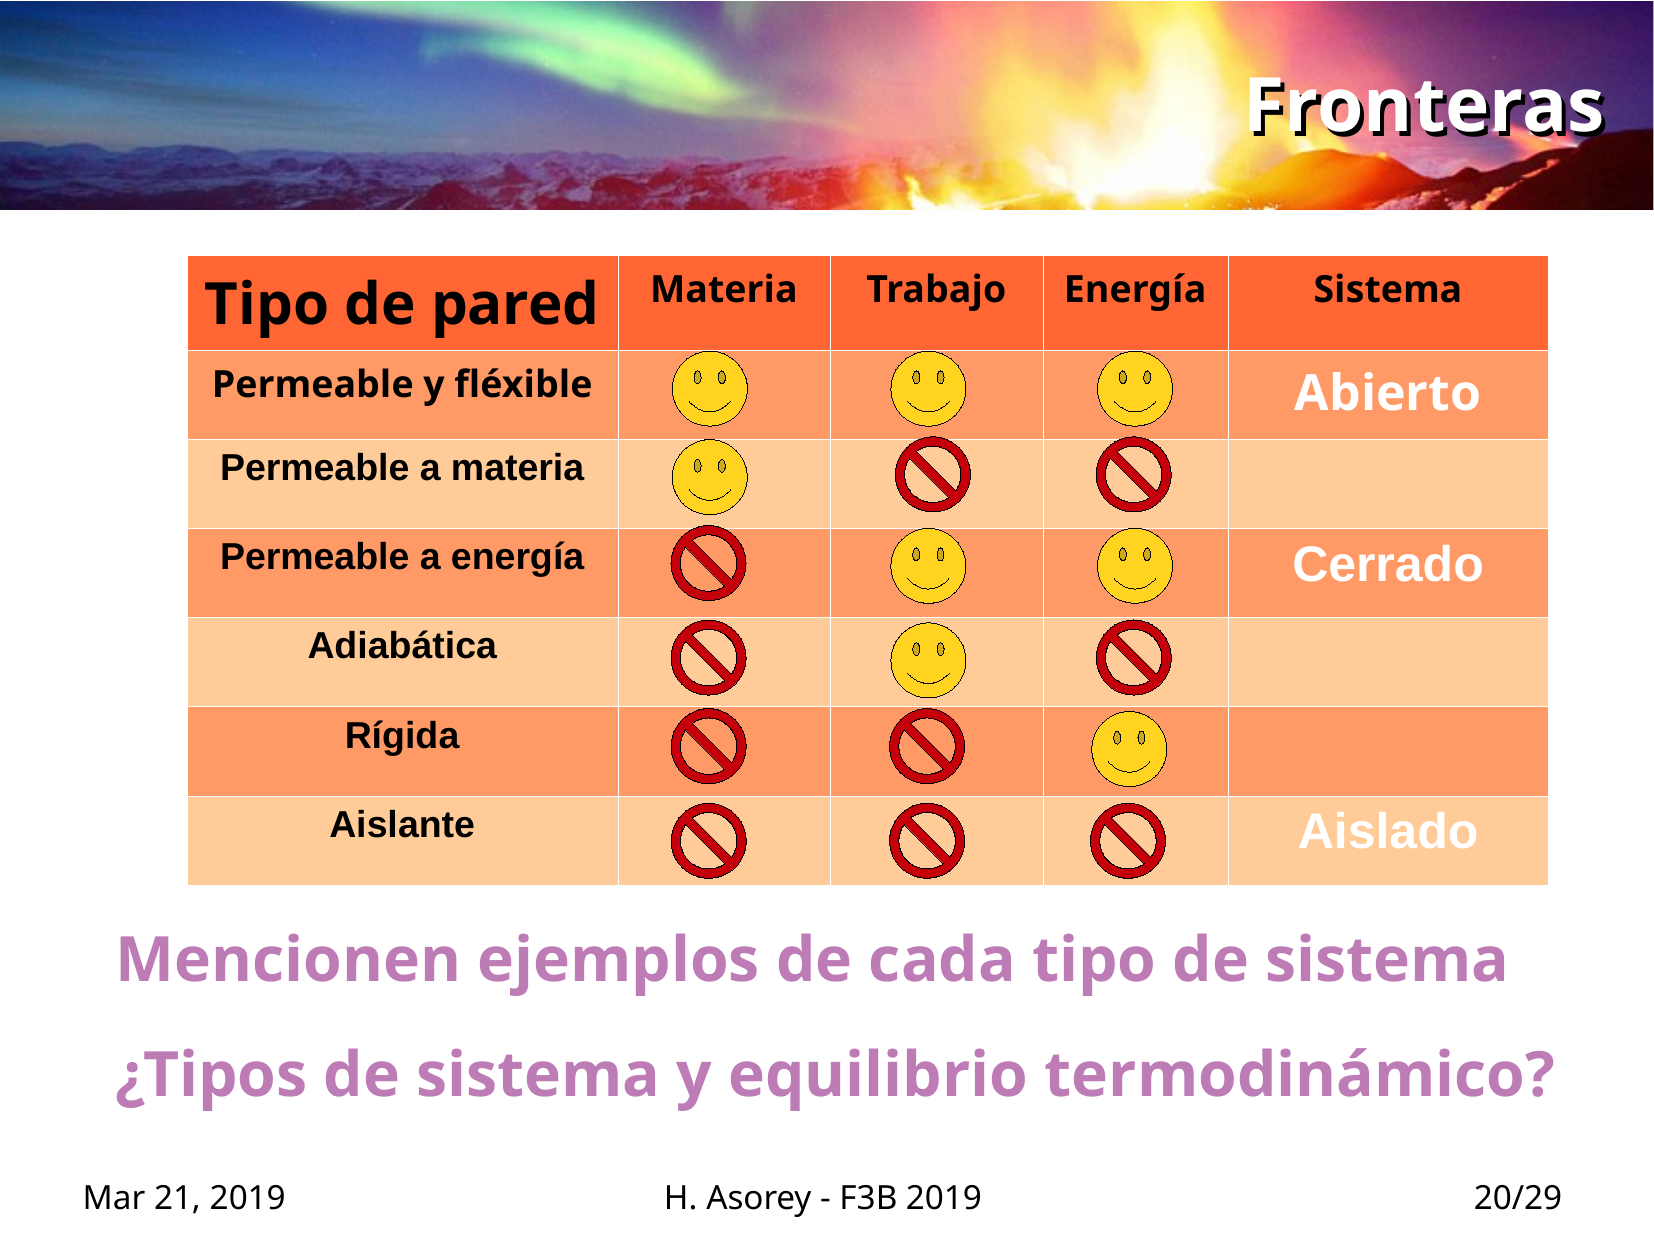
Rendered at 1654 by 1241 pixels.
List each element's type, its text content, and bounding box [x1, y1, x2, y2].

table_cell [831, 797, 1043, 885]
table_cell [619, 707, 830, 796]
table_cell [1044, 440, 1228, 528]
table_cell [831, 618, 1043, 706]
table_cell [619, 797, 830, 885]
text_box [889, 803, 965, 879]
table_cell [619, 529, 830, 617]
text_box [1097, 528, 1173, 604]
list Mencionen ejemplos de cada tipo de sistema ¿Tipos de sistema y equilibrio termodinámico? [45, 915, 1606, 1185]
table_cell [1106, 459, 1148, 502]
table_cell [905, 460, 947, 502]
text_box [1097, 351, 1173, 427]
table_cell [918, 447, 960, 489]
table_header Trabajo [831, 256, 1043, 350]
table_cell [1229, 707, 1548, 796]
title Fronteras [45, 15, 1606, 191]
table_cell [1044, 707, 1228, 796]
table_cell [831, 440, 1043, 528]
text_box [672, 439, 748, 515]
table_cell Rígida [188, 707, 618, 796]
table_cell [681, 548, 723, 591]
text_box [890, 622, 966, 698]
table_cell Aislado [1229, 797, 1548, 885]
table_cell Permeable a energía [188, 529, 618, 617]
text_box [1091, 711, 1167, 787]
table_header Tipo de pared [188, 256, 618, 350]
text_box [1096, 436, 1172, 512]
table_cell [619, 618, 830, 706]
text_box [895, 436, 971, 512]
text_box [889, 708, 965, 784]
table_cell [831, 351, 1043, 439]
table_header Sistema [1229, 256, 1548, 350]
table_cell [831, 529, 1043, 617]
text_box [671, 803, 747, 879]
text_box [671, 708, 747, 784]
text_box [671, 620, 747, 696]
table_cell Adiabática [188, 618, 618, 706]
table_cell [1044, 797, 1228, 885]
table_header Materia [619, 256, 830, 350]
table_cell Permeable y fléxible [188, 351, 618, 439]
text_box [1096, 619, 1172, 696]
text_box [890, 351, 966, 427]
table_cell [1229, 440, 1548, 528]
table_cell [1229, 618, 1548, 706]
text_box [670, 525, 747, 601]
table_cell Abierto [1229, 351, 1548, 439]
text_box [890, 528, 966, 604]
table_cell [1044, 618, 1228, 706]
table_cell Cerrado [1229, 529, 1548, 617]
table_cell [619, 440, 830, 528]
table_cell [831, 707, 1043, 796]
table_cell [619, 351, 830, 439]
table_header Energía [1044, 256, 1228, 350]
table_cell Aislante [188, 797, 618, 885]
picture [0, 1, 1654, 210]
table_cell [1044, 529, 1228, 617]
table_cell [1118, 447, 1161, 490]
table_cell [694, 535, 736, 578]
text_box [1090, 803, 1166, 879]
text_box [672, 351, 748, 427]
table_cell Permeable a materia [188, 440, 618, 528]
table_cell [1044, 351, 1228, 439]
